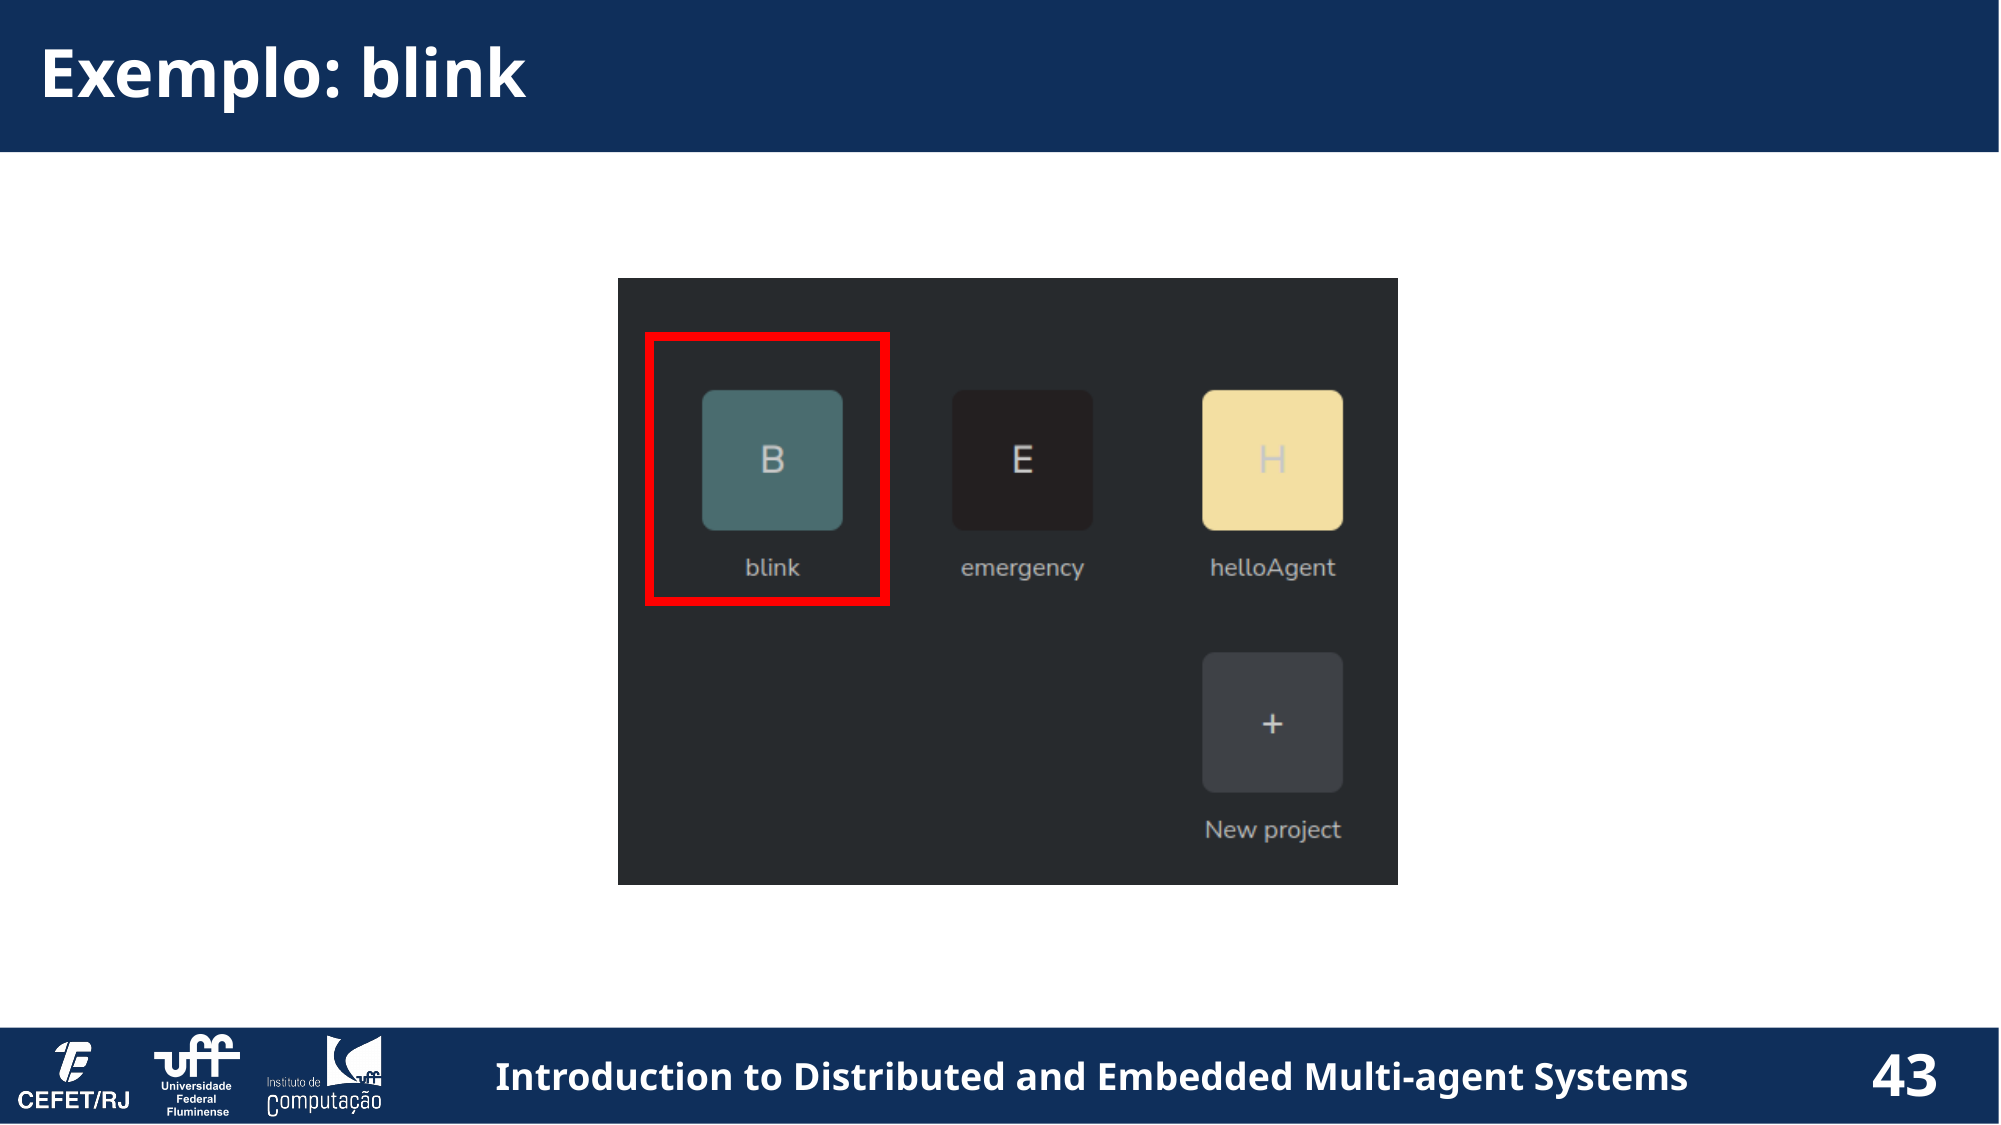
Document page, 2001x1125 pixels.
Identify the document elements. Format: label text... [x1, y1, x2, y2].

picture [618, 278, 1398, 886]
picture [265, 1033, 383, 1117]
picture [153, 1033, 241, 1121]
text_box Exemplo: blink [25, 23, 1999, 119]
picture [18, 1021, 129, 1125]
